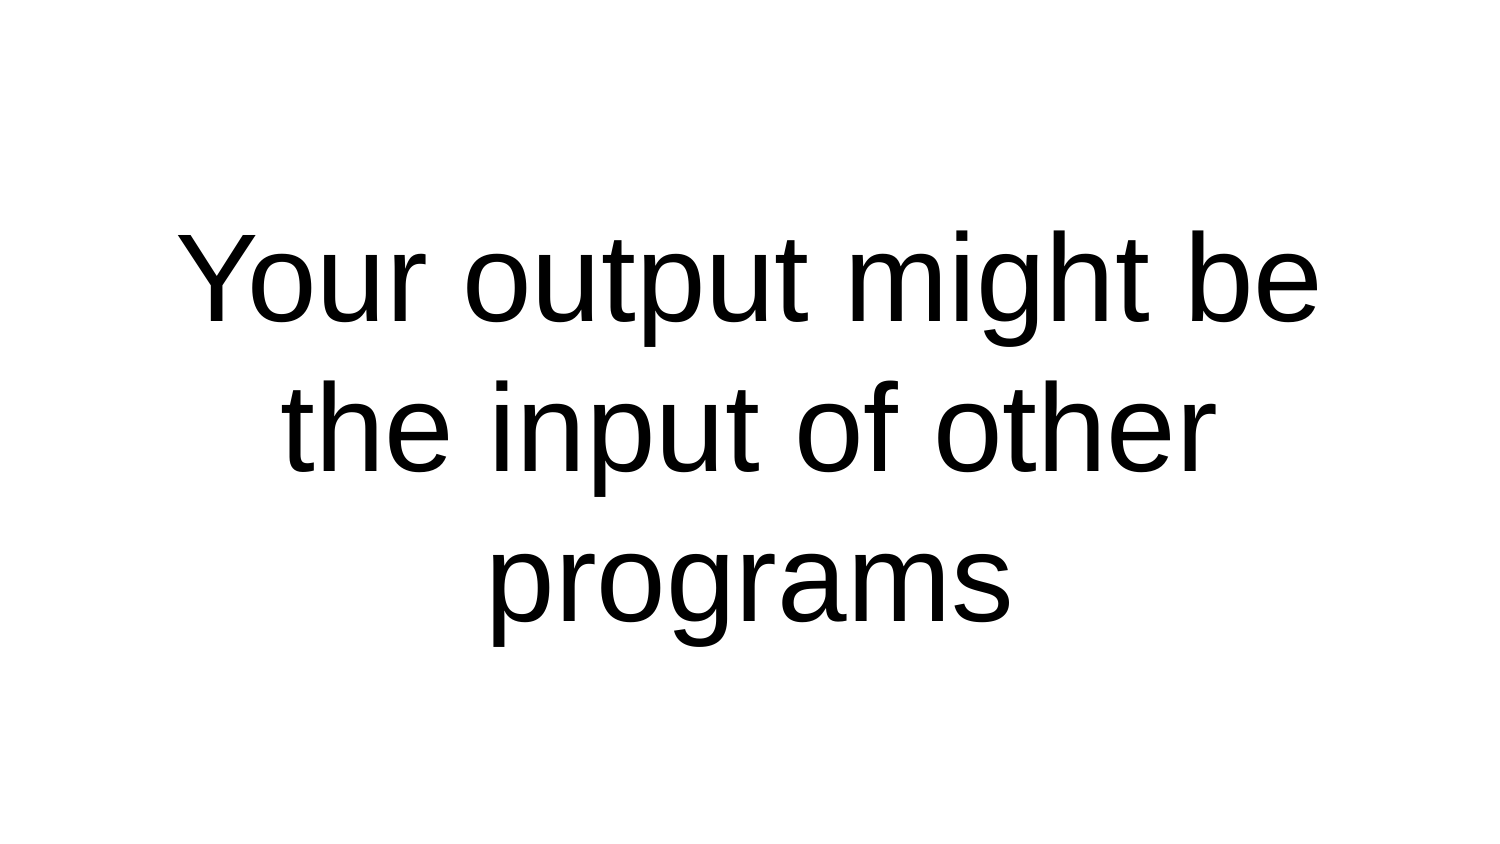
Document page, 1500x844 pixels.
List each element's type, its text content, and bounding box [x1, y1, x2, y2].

title Your output might be the input of other programs [67, 44, 1433, 799]
